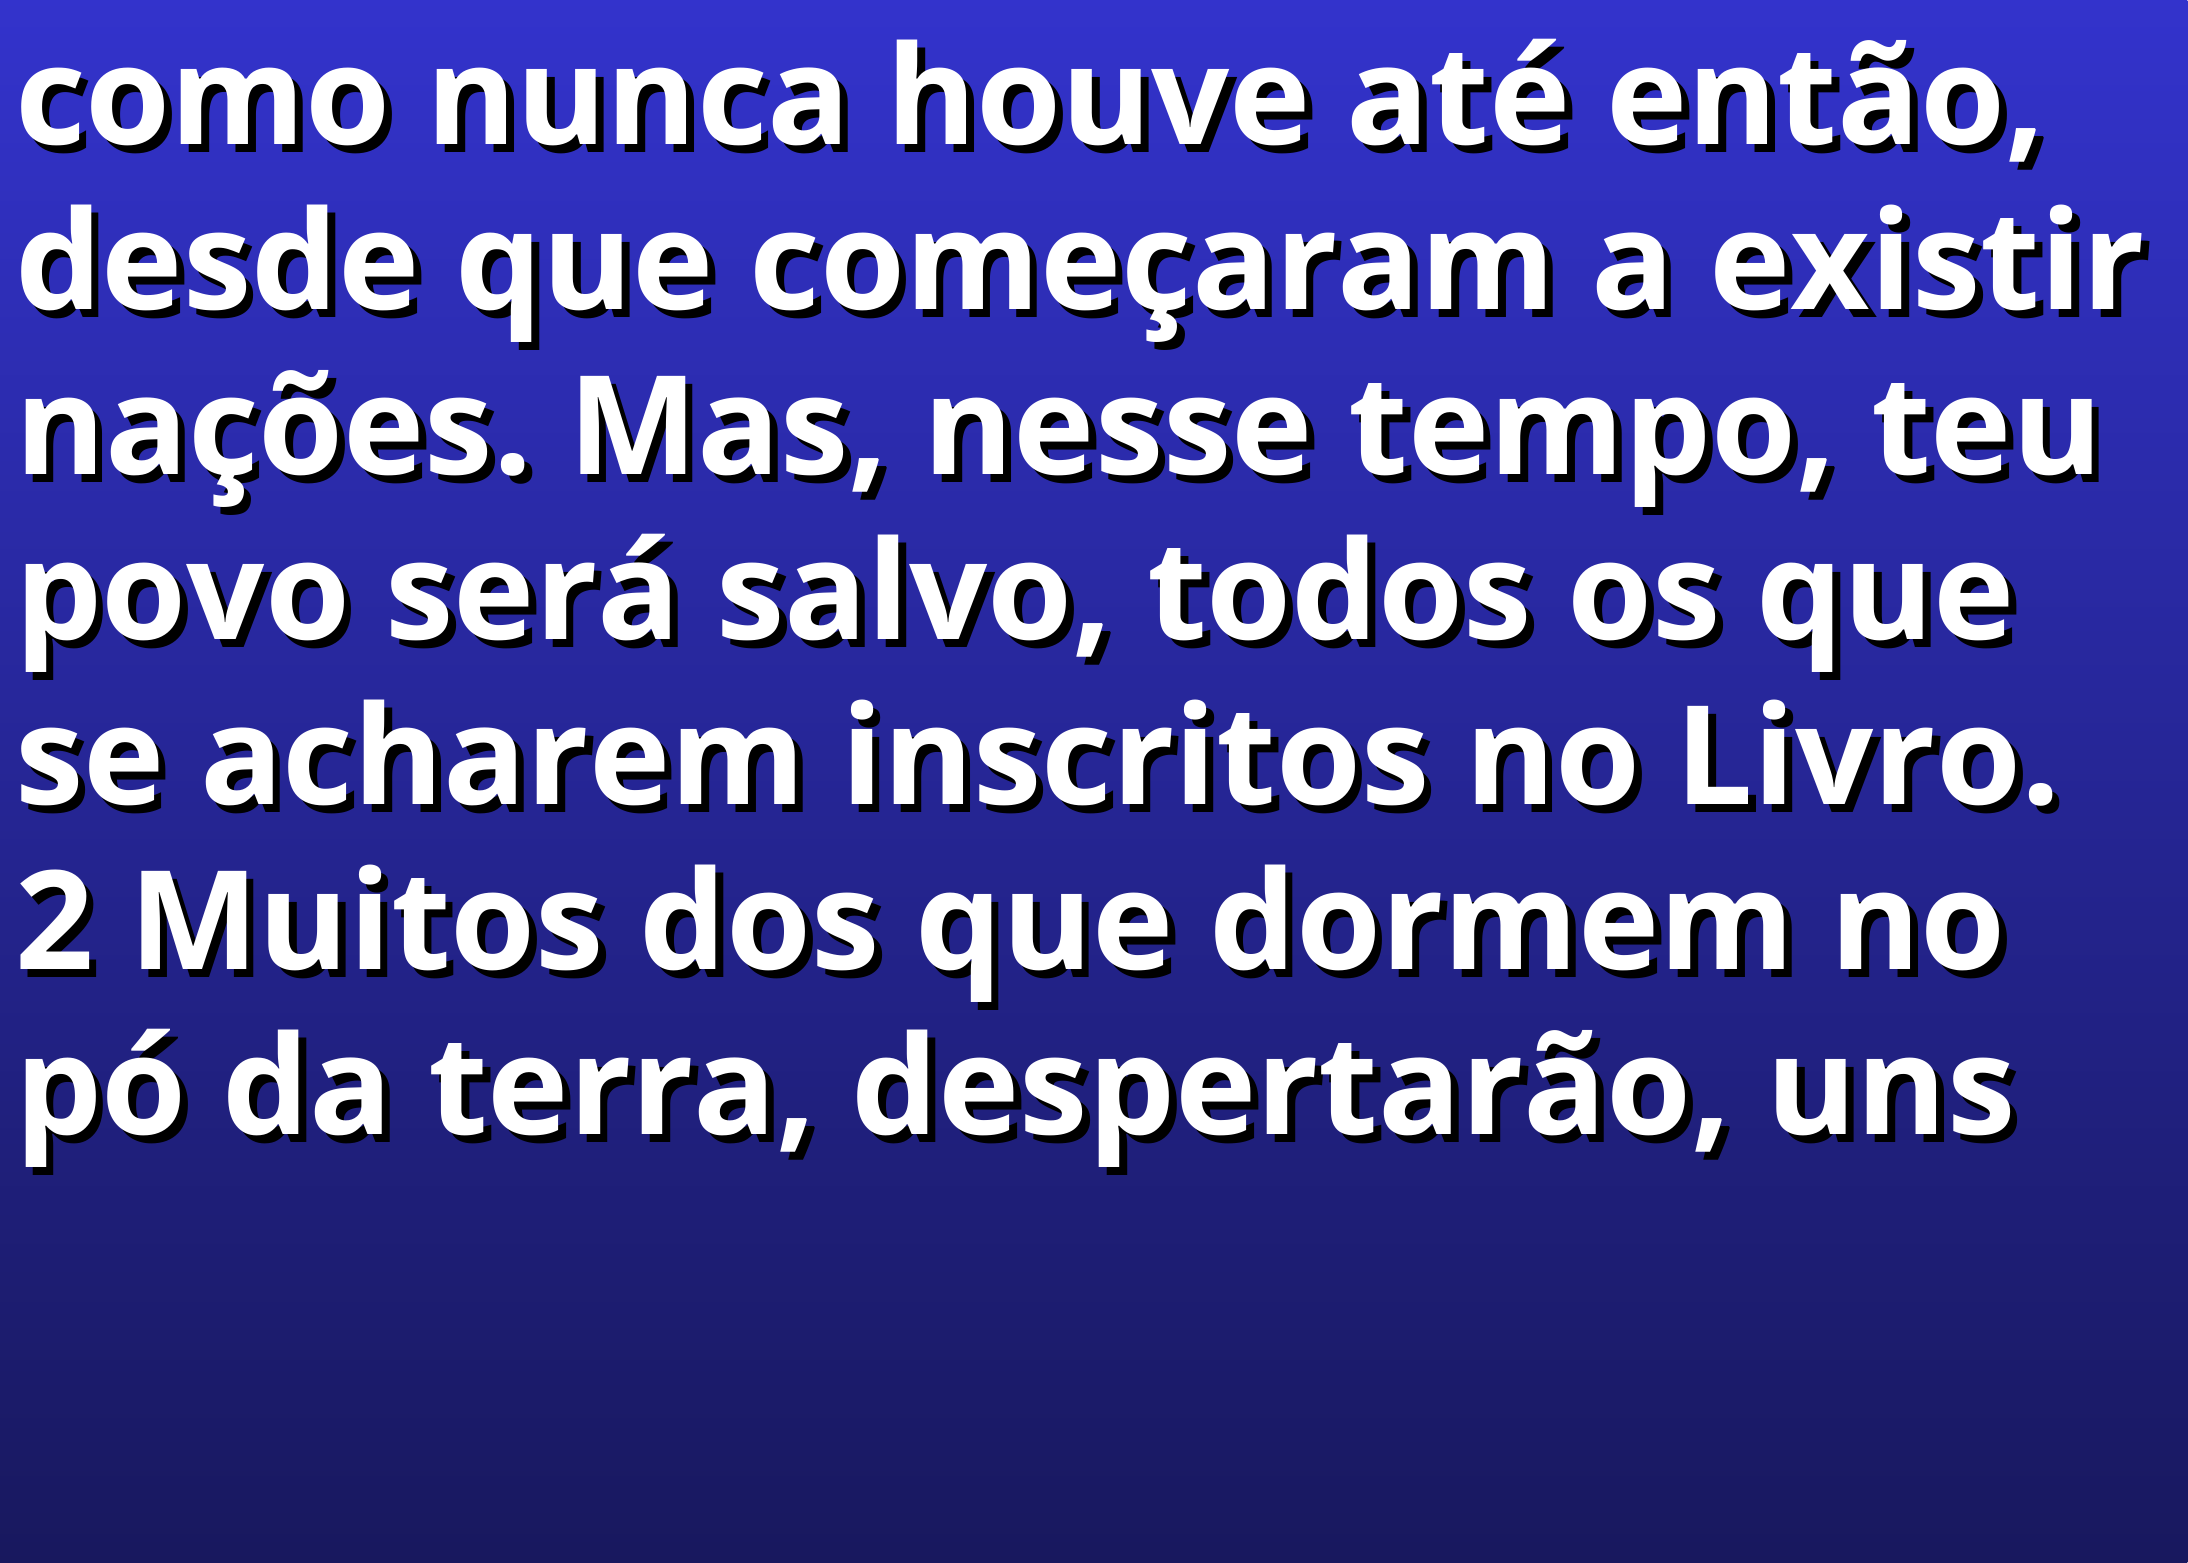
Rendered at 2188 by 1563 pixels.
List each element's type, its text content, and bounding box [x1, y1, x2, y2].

text_box como nunca houve até então, desde que começaram a existir nações. Mas, nesse tempo, teu povo será salvo, todos os que se acharem inscritos no Livro. 2 Muitos dos que dormem no pó da terra, despertarão, uns [0, 0, 2188, 1170]
